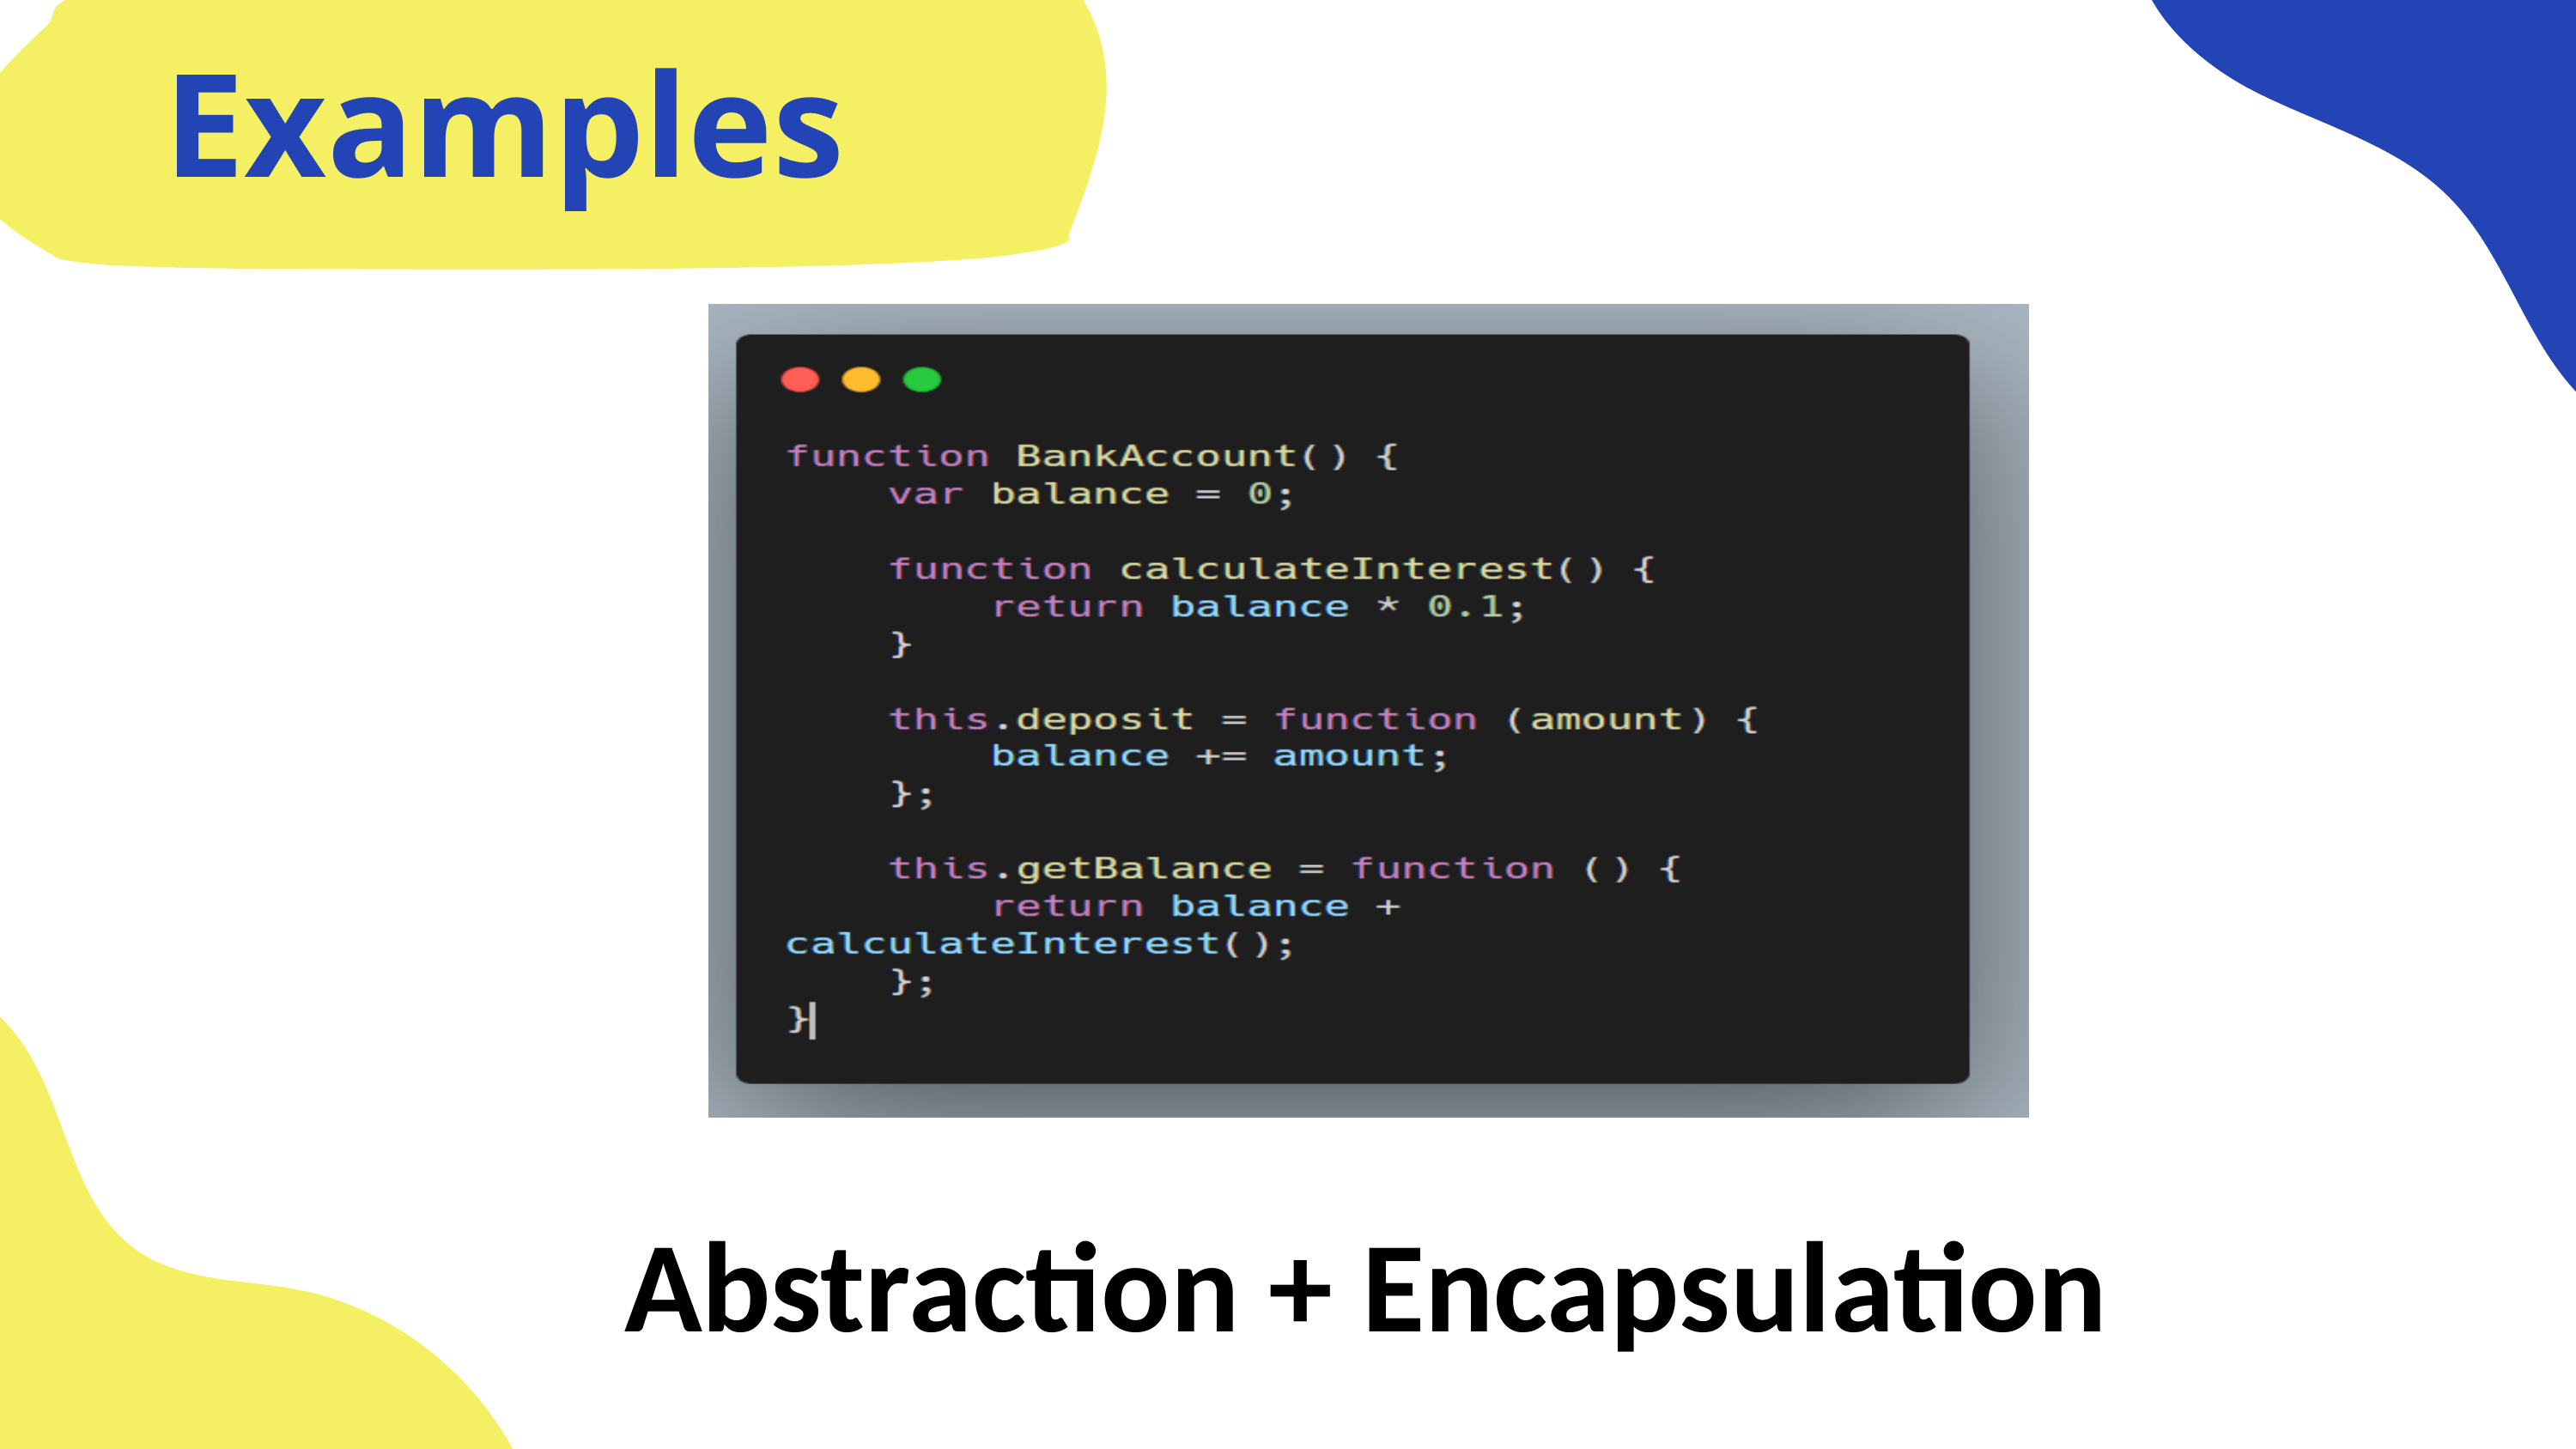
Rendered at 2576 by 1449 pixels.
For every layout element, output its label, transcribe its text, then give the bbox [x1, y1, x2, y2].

text_box [0, 914, 545, 1449]
picture [708, 304, 2029, 1118]
text_box [0, 0, 1186, 274]
text_box [2140, 0, 2576, 495]
text_box Abstraction + Encapsulation [562, 1196, 2517, 1366]
text_box Examples [0, 5, 1048, 196]
